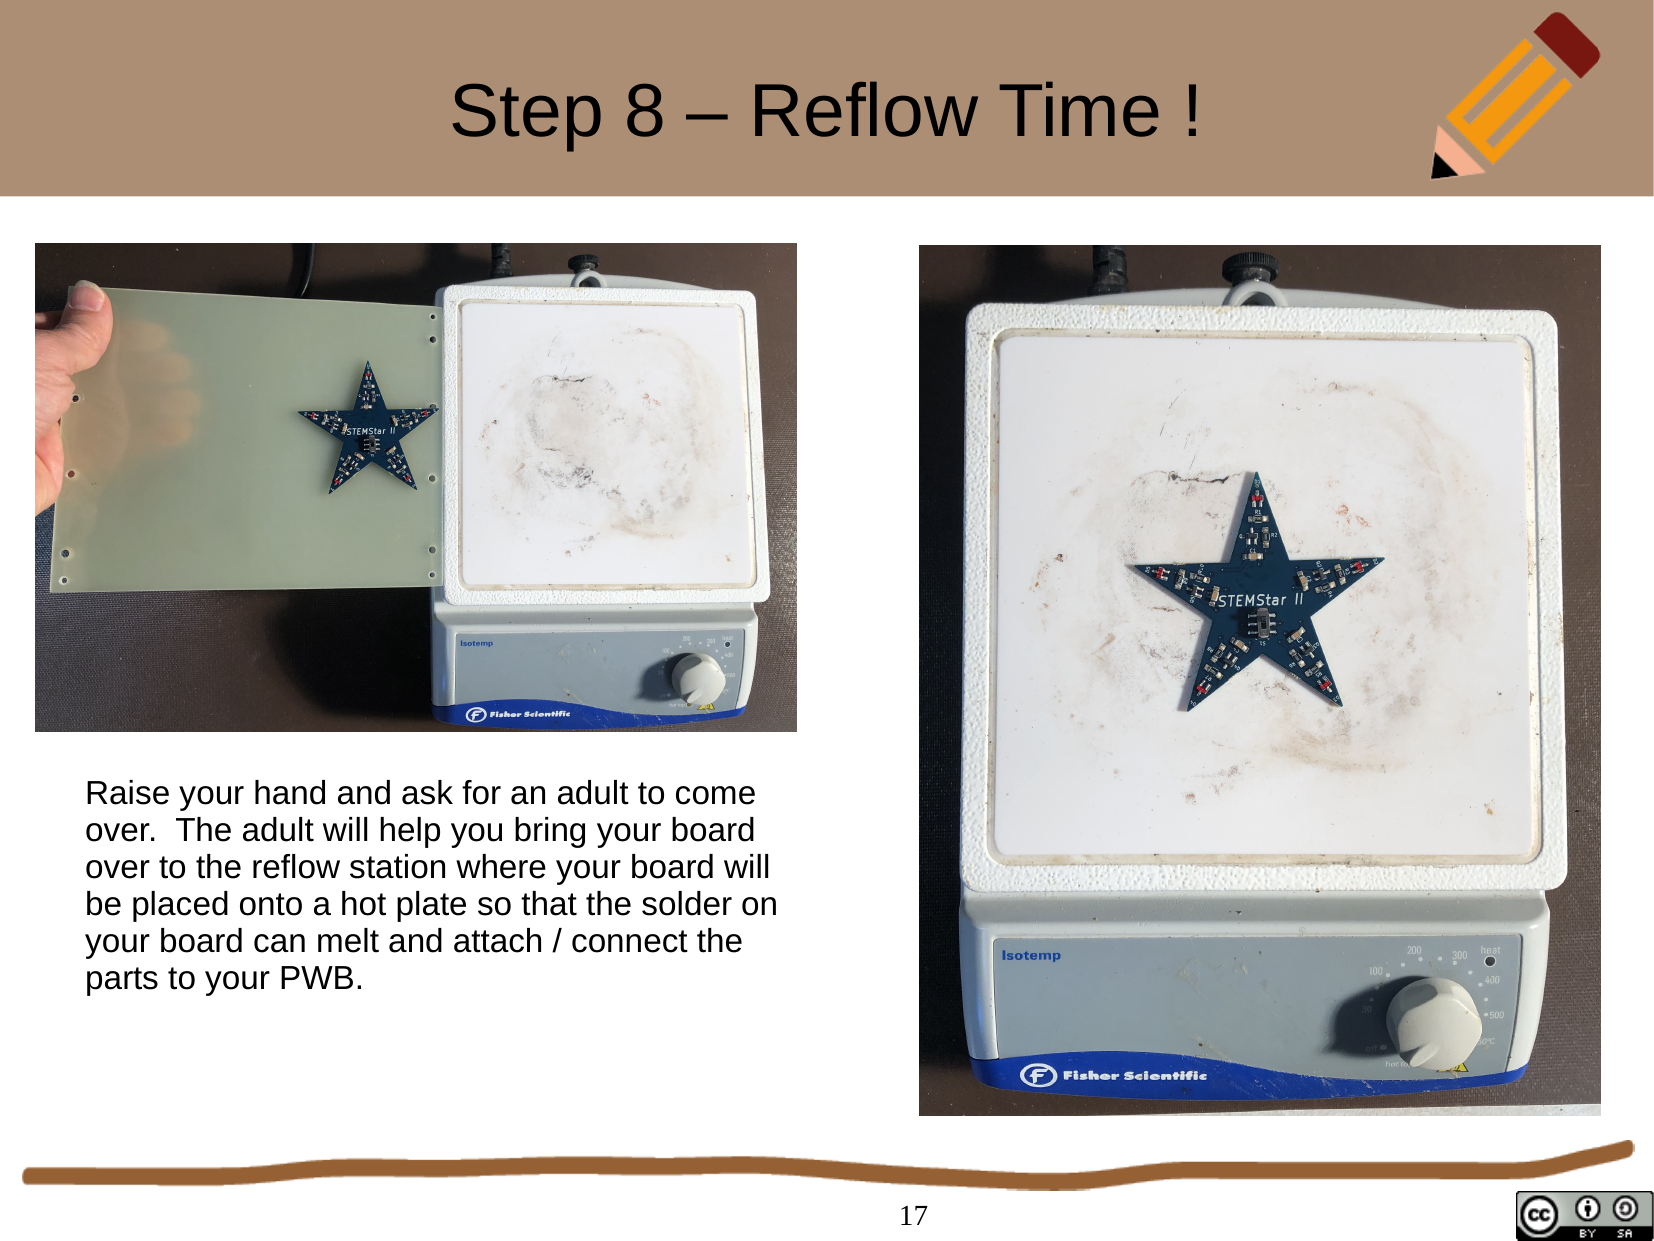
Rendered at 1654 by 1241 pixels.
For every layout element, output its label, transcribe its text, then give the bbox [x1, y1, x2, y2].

title Step 8 – Reflow Time ! [82, 49, 1571, 172]
text_box Raise your hand and ask for an adult to come over. The adult will help you bring your board over to the reflow station where your board will be placed onto a hot plate so that the solder on your board can melt and attach / connect the parts to your PWB. [35, 766, 796, 1119]
picture [1430, 12, 1601, 181]
picture [919, 245, 1601, 1116]
picture [35, 243, 797, 732]
picture [22, 1140, 1654, 1241]
